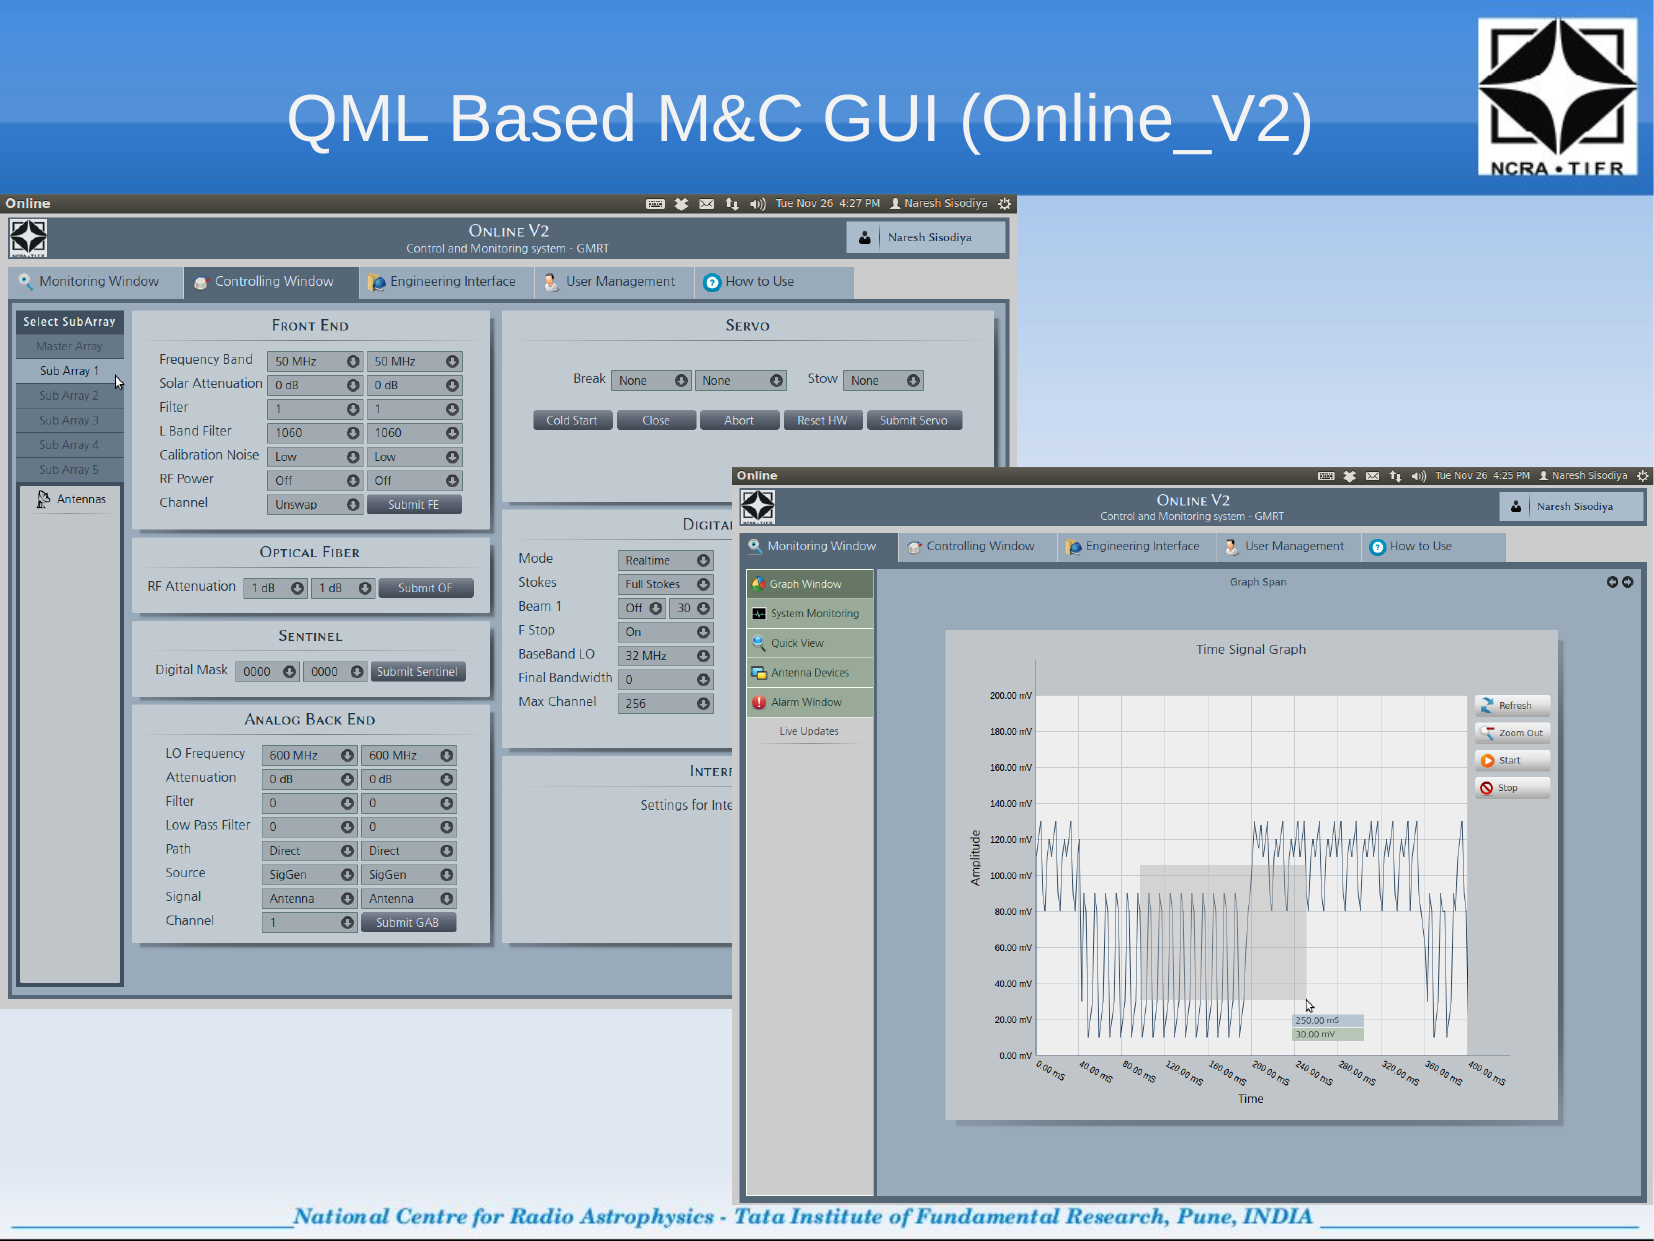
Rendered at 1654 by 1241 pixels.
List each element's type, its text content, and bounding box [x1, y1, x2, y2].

picture [0, 0, 1654, 1241]
text_box QML Based M&C GUI (Online_V2) [59, 17, 1543, 221]
